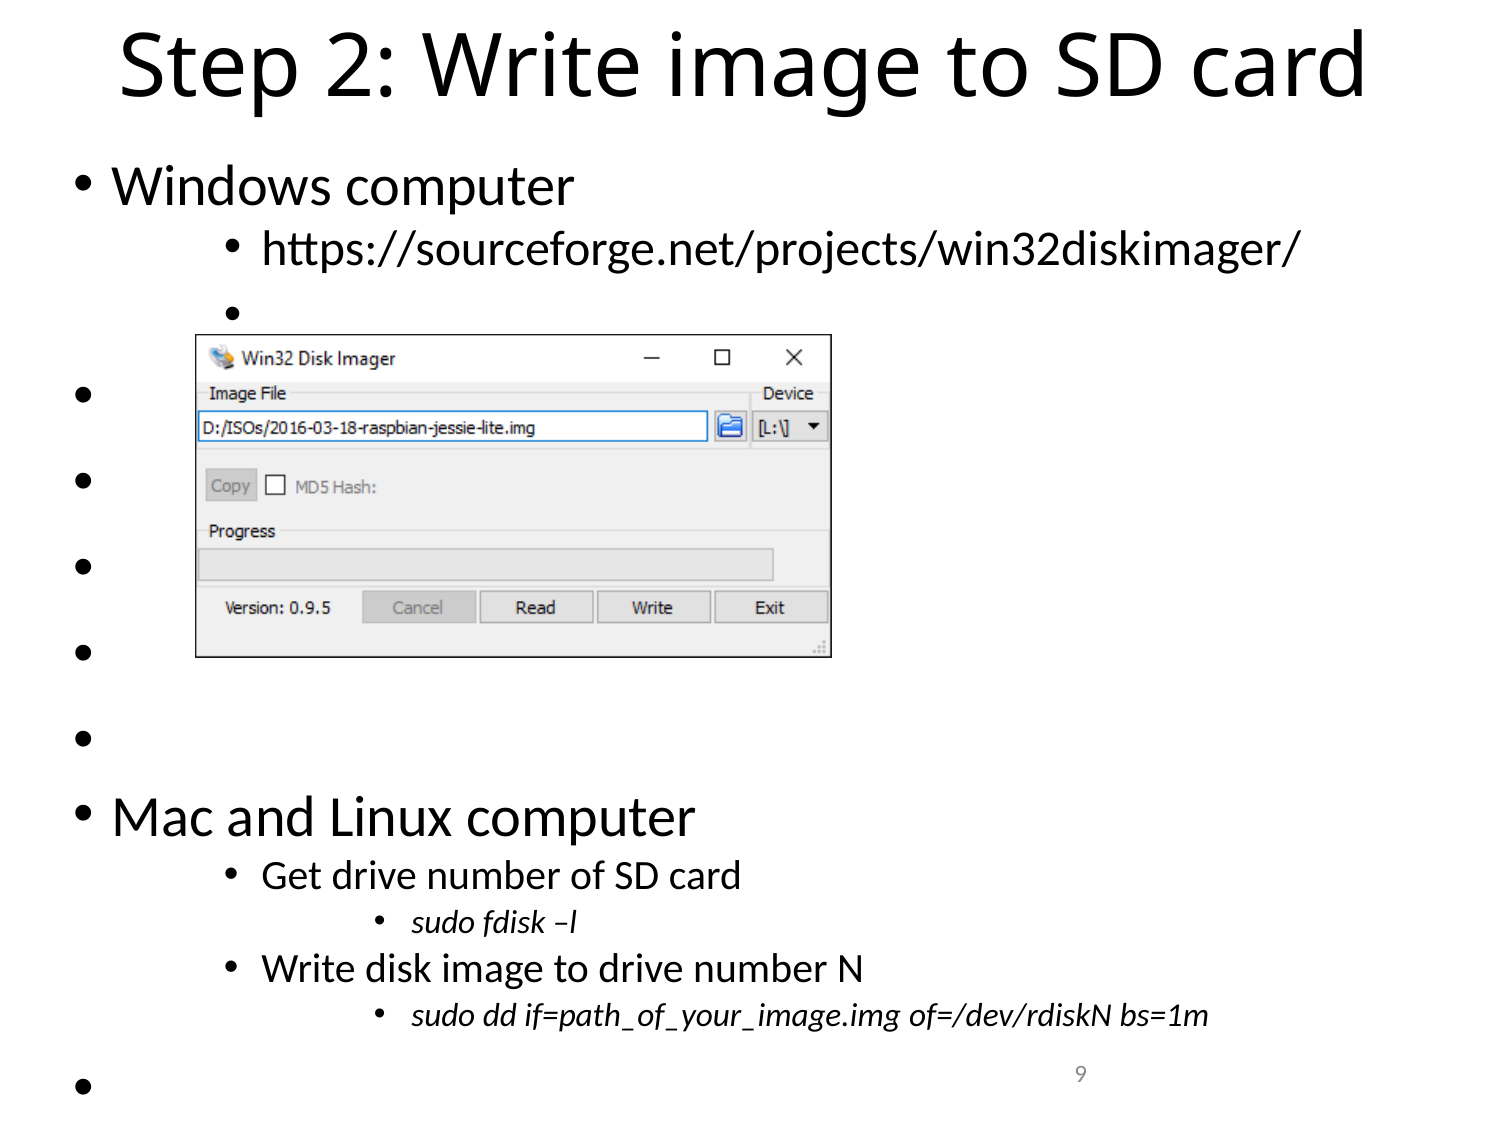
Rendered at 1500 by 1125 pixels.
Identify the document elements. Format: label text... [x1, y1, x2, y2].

picture [195, 334, 832, 658]
title Step 2: Write image to SD card [103, 0, 1397, 136]
list Windows computer https://sourceforge.net/projects/win32diskimager/ Mac and Linux computer Get drive number of SD card sudo fdisk –l Write disk image to drive number N sudo dd if=path_of_your_image.img of=/dev/rdiskN bs=1m [59, 153, 1353, 1061]
text_box 9 [1059, 1042, 1397, 1103]
